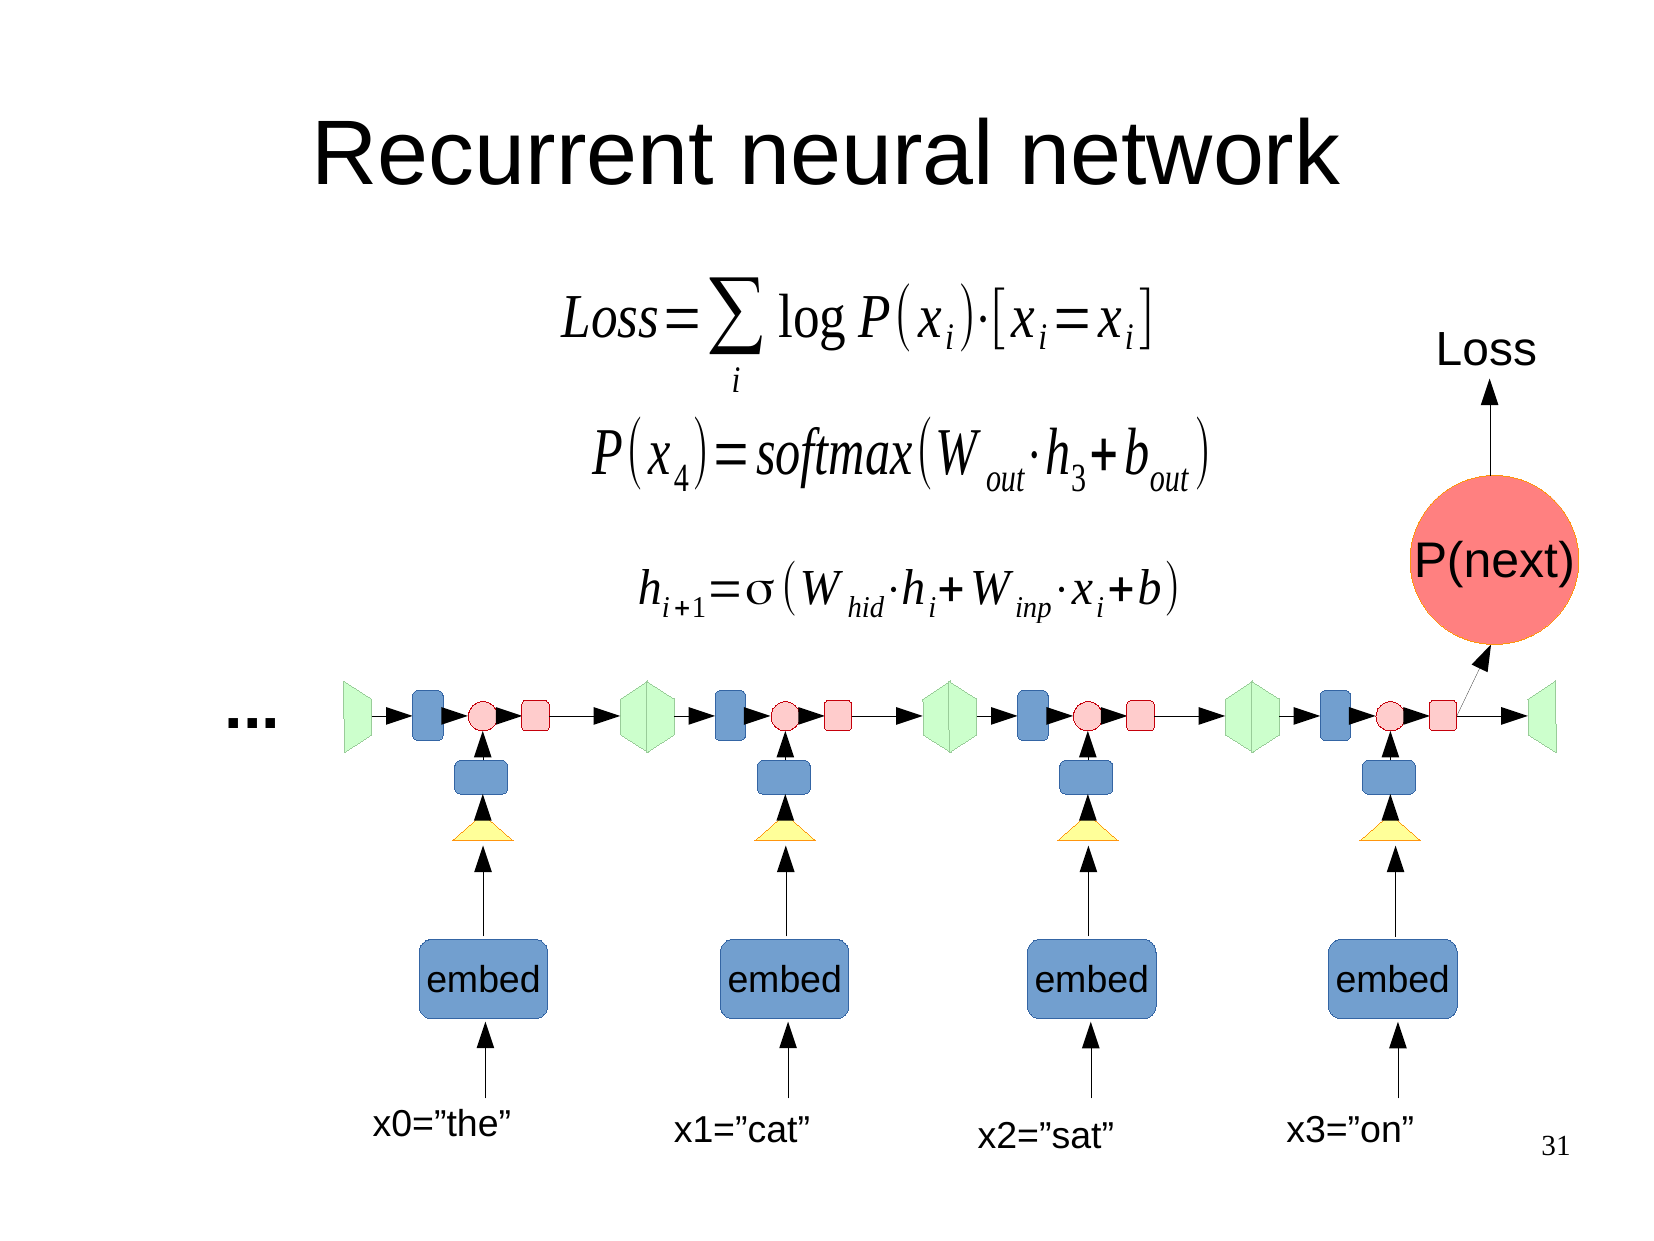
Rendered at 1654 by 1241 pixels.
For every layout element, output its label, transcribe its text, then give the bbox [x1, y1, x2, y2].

text_box [1359, 821, 1421, 841]
text_box [620, 680, 675, 753]
text_box x2=”sat” [963, 1107, 1190, 1165]
text_box [1126, 700, 1155, 731]
text_box [521, 700, 550, 731]
text_box [715, 690, 746, 741]
text_box [1375, 701, 1403, 731]
title Recurrent neural network [82, 49, 1571, 257]
text_box [1429, 700, 1457, 731]
chart [625, 557, 1194, 623]
text_box [1073, 701, 1100, 731]
text_box embed [1027, 939, 1157, 1019]
text_box embed [720, 939, 849, 1019]
text_box [468, 701, 495, 731]
text_box embed [419, 939, 548, 1019]
text_box [757, 760, 811, 795]
text_box [1527, 680, 1557, 753]
text_box ... [50, 617, 455, 795]
text_box [452, 821, 514, 841]
text_box [922, 680, 977, 753]
text_box [1320, 690, 1351, 741]
text_box P(next) [1410, 475, 1579, 645]
chart [576, 411, 1223, 499]
text_box x0=”the” [357, 1095, 568, 1152]
text_box [824, 700, 852, 731]
text_box [1017, 690, 1049, 741]
text_box Loss [1420, 313, 1553, 404]
text_box x3=”on” [1271, 1101, 1485, 1159]
text_box [455, 760, 508, 795]
text_box [1059, 760, 1113, 795]
text_box [1225, 680, 1280, 753]
chart [545, 270, 1165, 400]
text_box [754, 821, 816, 841]
text_box [1057, 821, 1119, 841]
text_box x1=”cat” [659, 1101, 869, 1159]
text_box [771, 701, 798, 731]
text_box embed [1328, 939, 1458, 1019]
text_box [1362, 760, 1416, 795]
